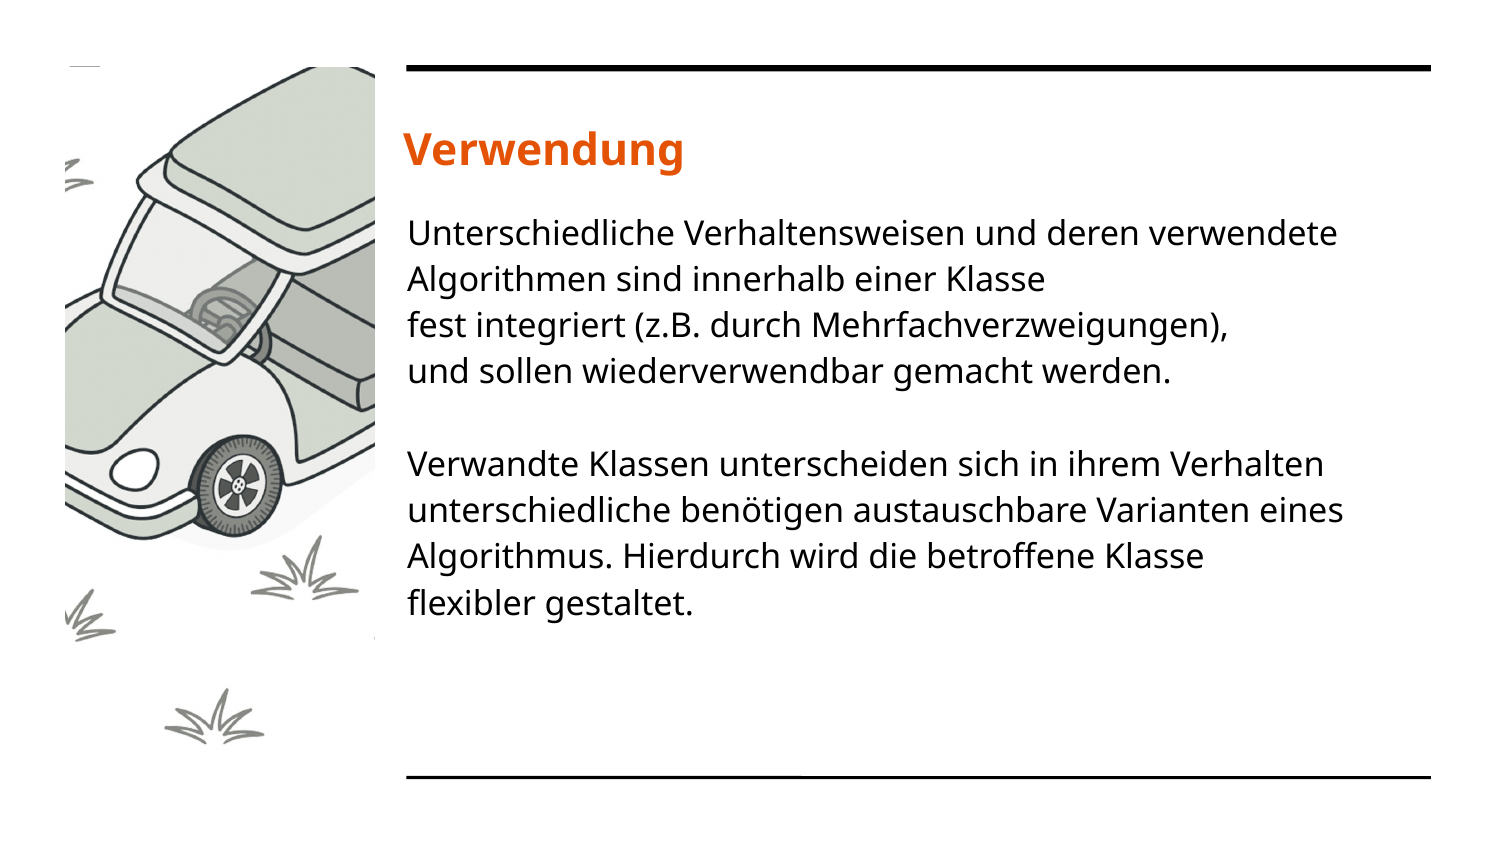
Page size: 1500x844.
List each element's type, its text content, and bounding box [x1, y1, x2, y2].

title Verwendung [389, 103, 1428, 194]
picture [65, 67, 375, 780]
subtitle Unterschiedliche Verhaltensweisen und deren verwendete Algorithmen sind innerhalb einer Klasse fest integriert (z.B. durch Mehrfachverzweigungen), und sollen wiederverwendbar gemacht werden. Verwandte Klassen unterscheiden sich in ihrem Verhalten unterschiedliche benötigen austauschbare Varianten eines Algorithmus. Hierdurch wird die betroffene Klasse flexibler gestaltet. [392, 193, 1431, 735]
